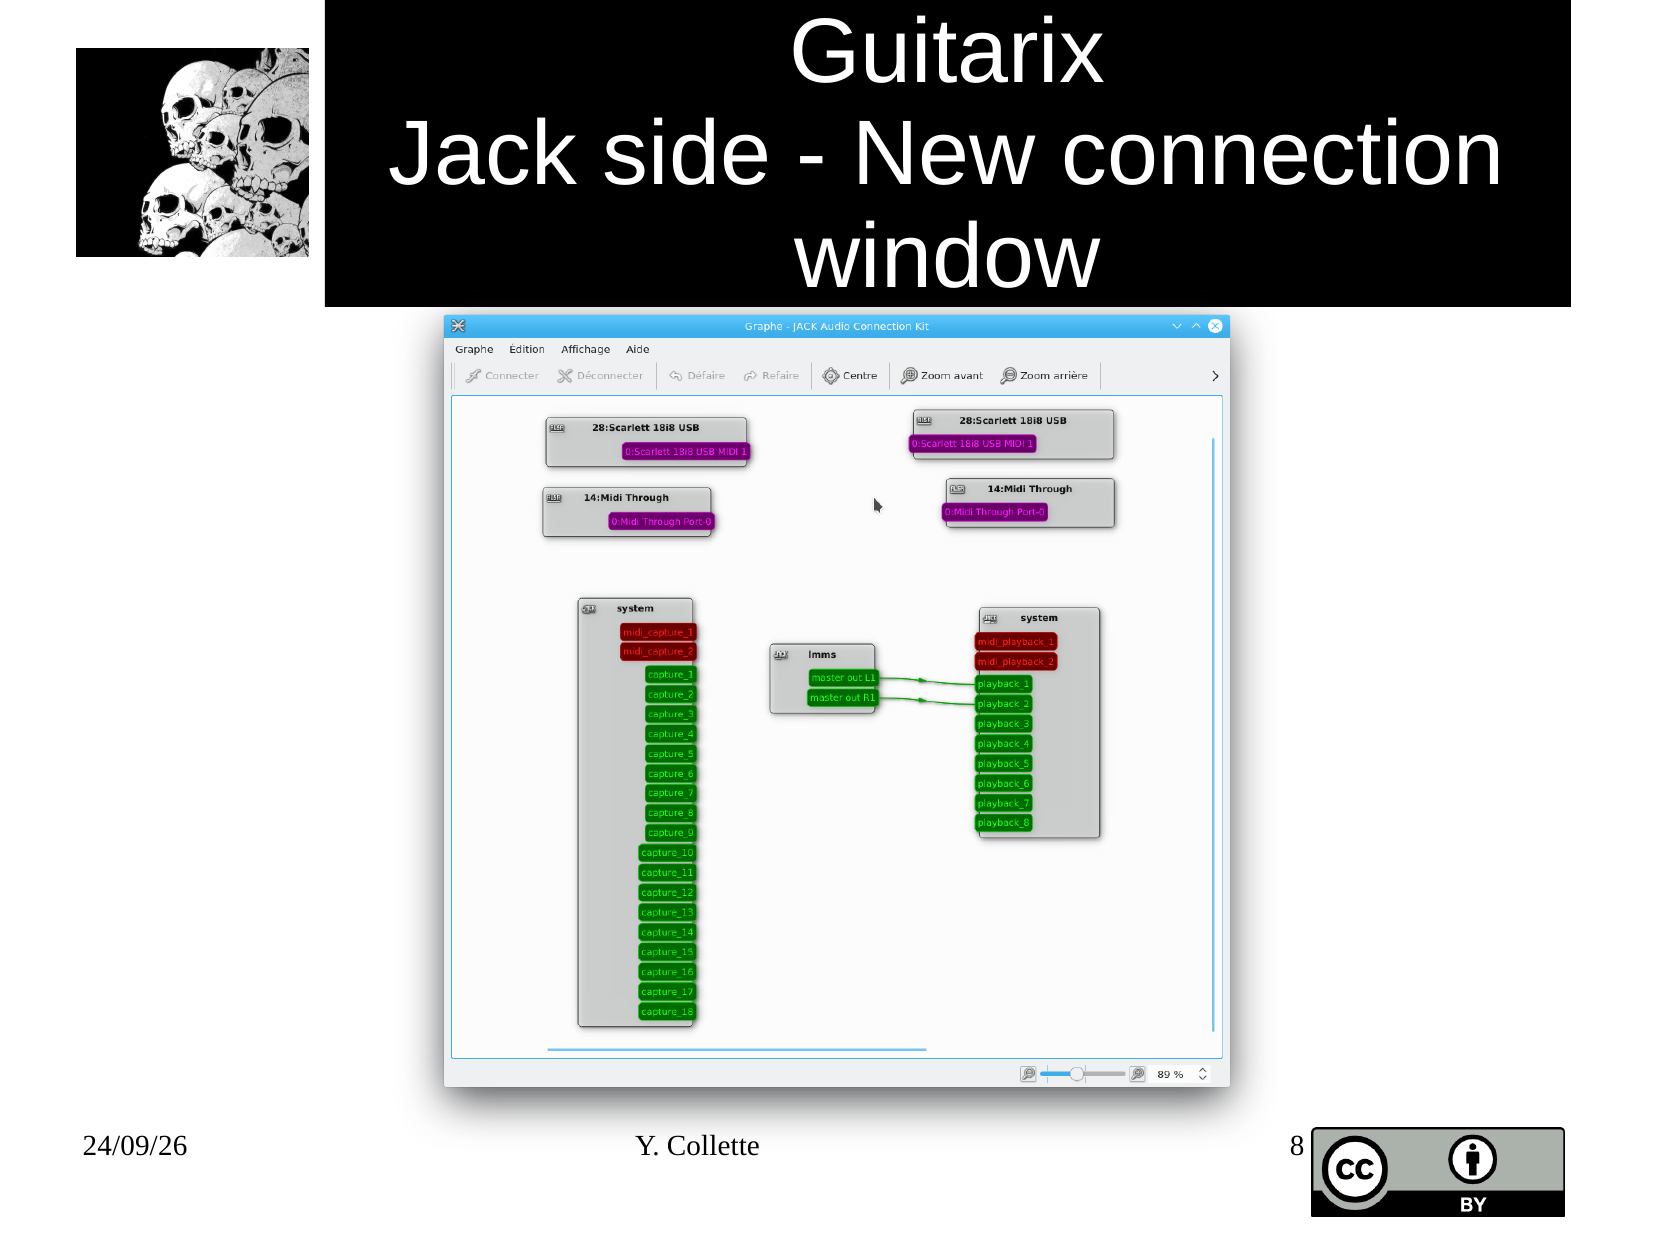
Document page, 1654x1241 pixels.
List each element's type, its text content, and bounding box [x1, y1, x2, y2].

picture [1311, 1127, 1565, 1217]
picture [384, 269, 1289, 1161]
picture [76, 48, 309, 257]
title Guitarix Jack side - New connection window [324, 0, 1571, 307]
